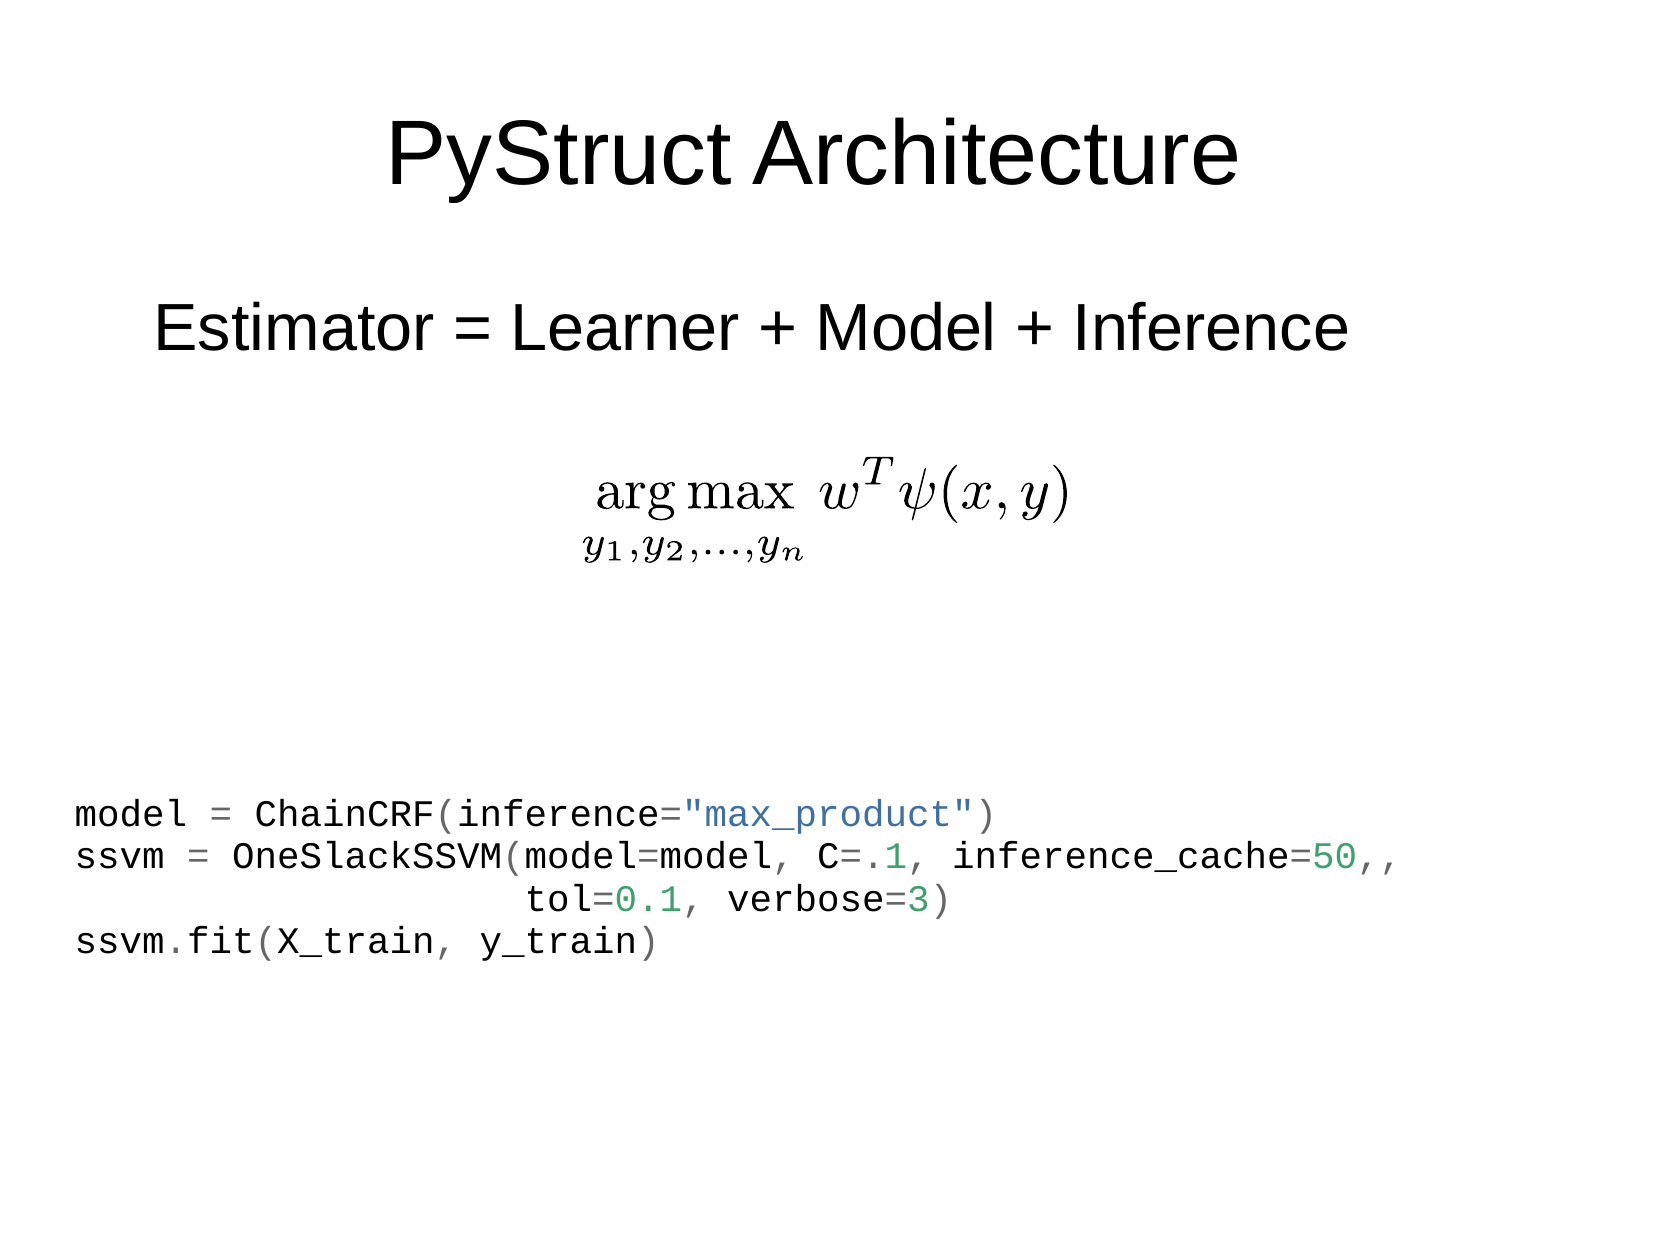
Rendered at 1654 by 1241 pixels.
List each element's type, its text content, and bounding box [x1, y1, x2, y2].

text_box [580, 456, 1073, 563]
list Estimator = Learner + Model + Inference [82, 290, 1571, 1010]
title PyStruct Architecture [82, 49, 1571, 257]
text_box model = ChainCRF(inference="max_product") ssvm = OneSlackSSVM(model=model, C=.1, inference_cache=50,, tol=0.1, verbose=3) ssvm.fit(X_train, y_train) [74, 795, 1546, 967]
